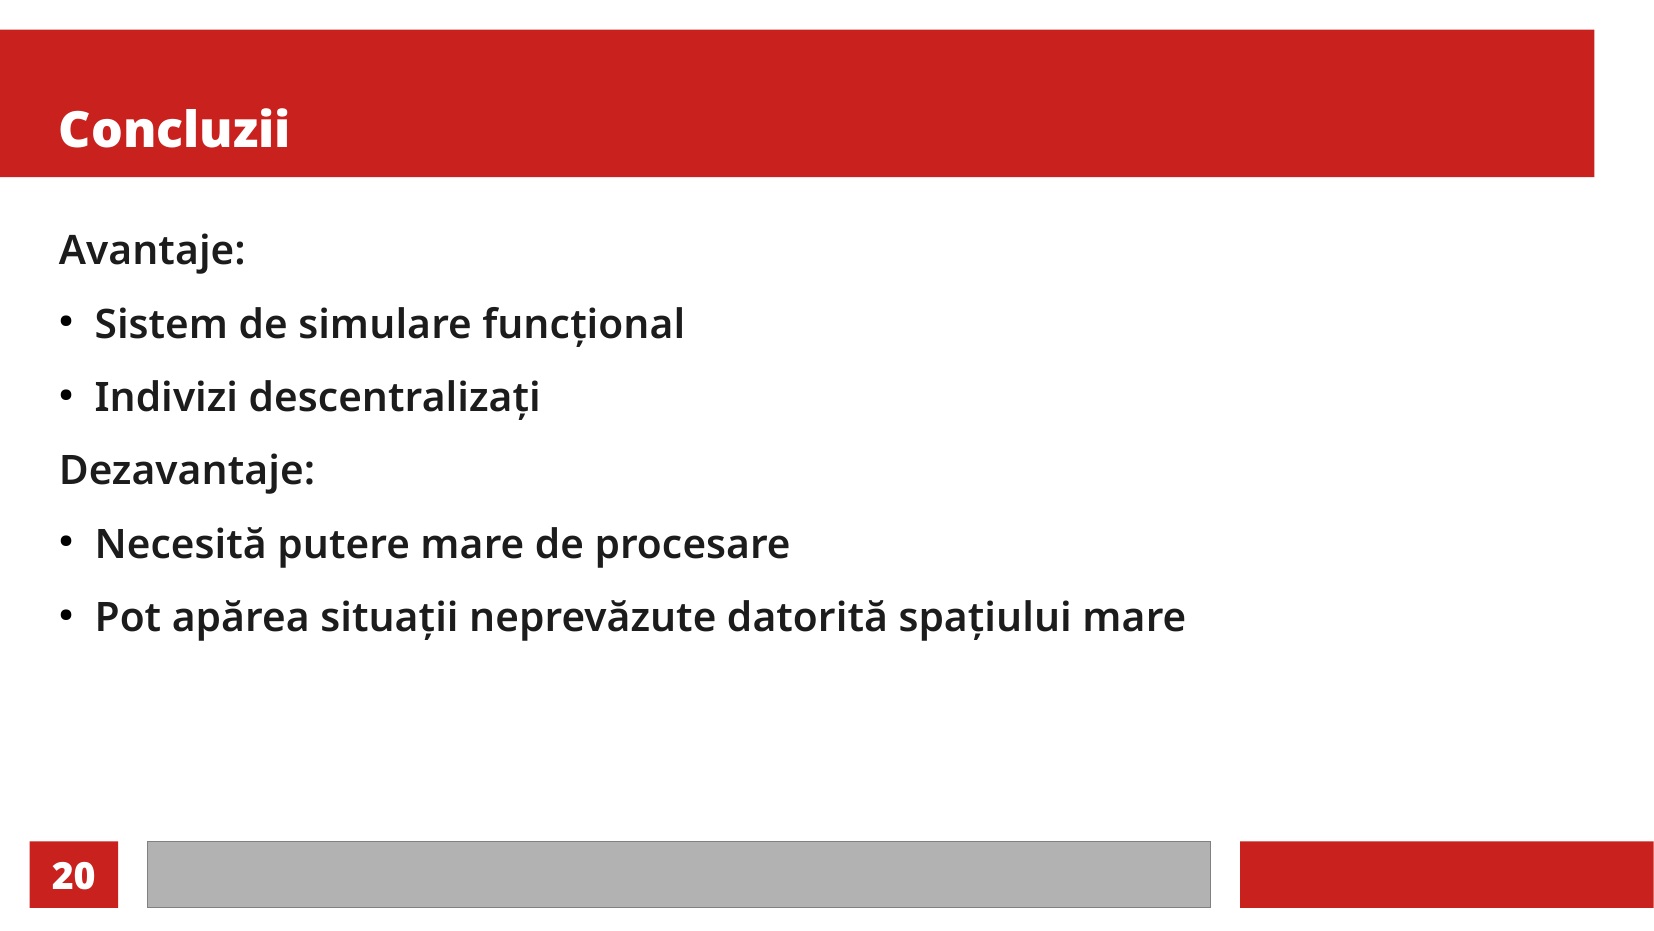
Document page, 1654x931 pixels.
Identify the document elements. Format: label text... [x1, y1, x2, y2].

title Concluzii [59, 44, 1595, 163]
list Avantaje: Sistem de simulare funcțional Indivizi descentralizați Dezavantaje: Necesită putere mare de procesare Pot apărea situații neprevăzute datorită spațiului mare [59, 221, 1565, 798]
